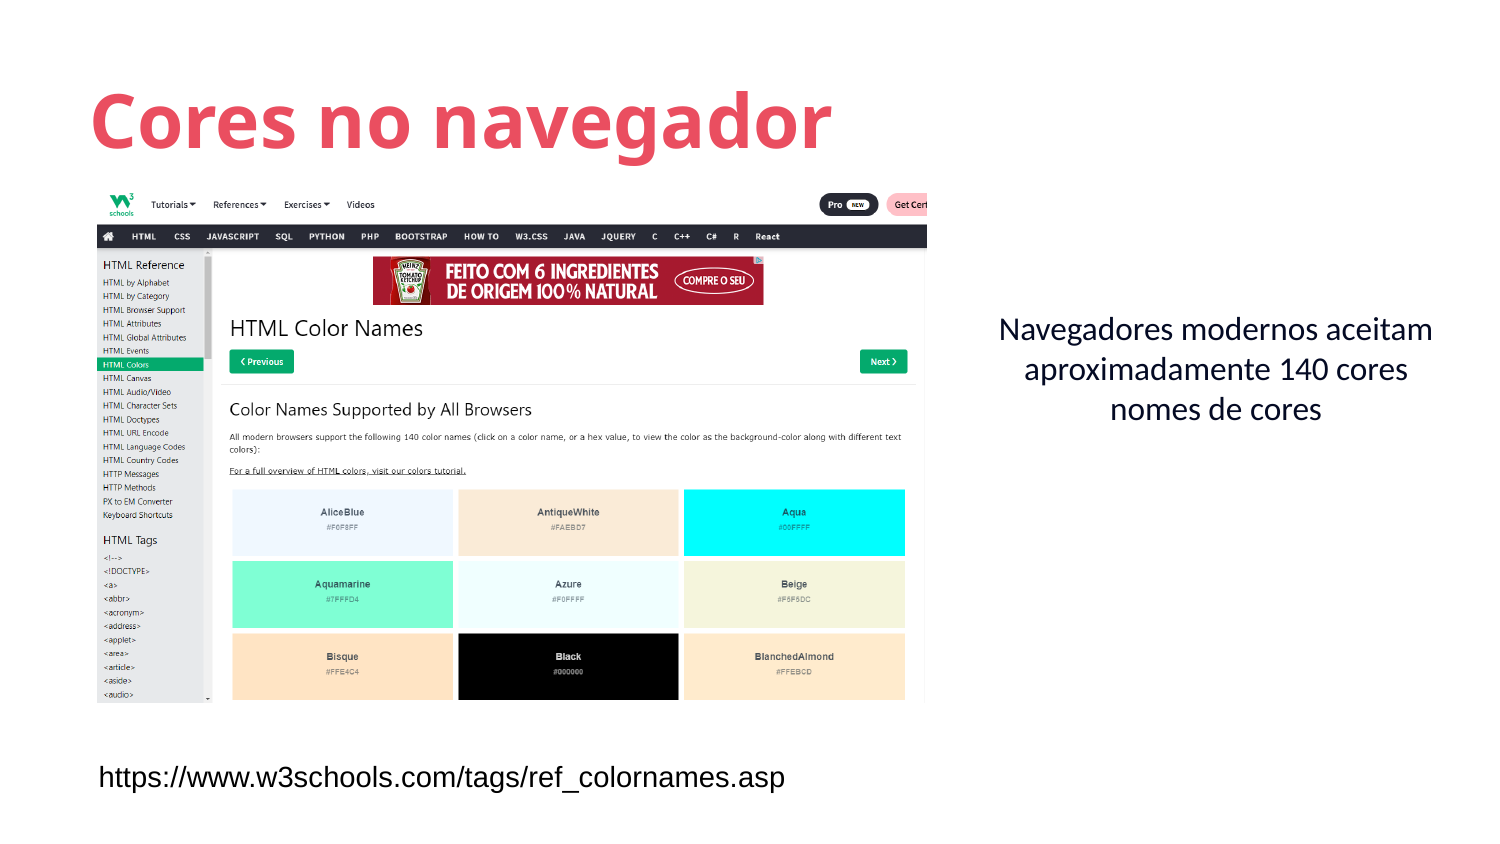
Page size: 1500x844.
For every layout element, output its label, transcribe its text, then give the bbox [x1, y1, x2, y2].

text_box Navegadores modernos aceitam aproximadamente 140 cores nomes de cores [950, 268, 1457, 467]
picture [97, 184, 927, 703]
text_box Cores no navegador [74, 42, 1390, 182]
text_box https://www.w3schools.com/tags/ref_colornames.asp [83, 750, 834, 802]
